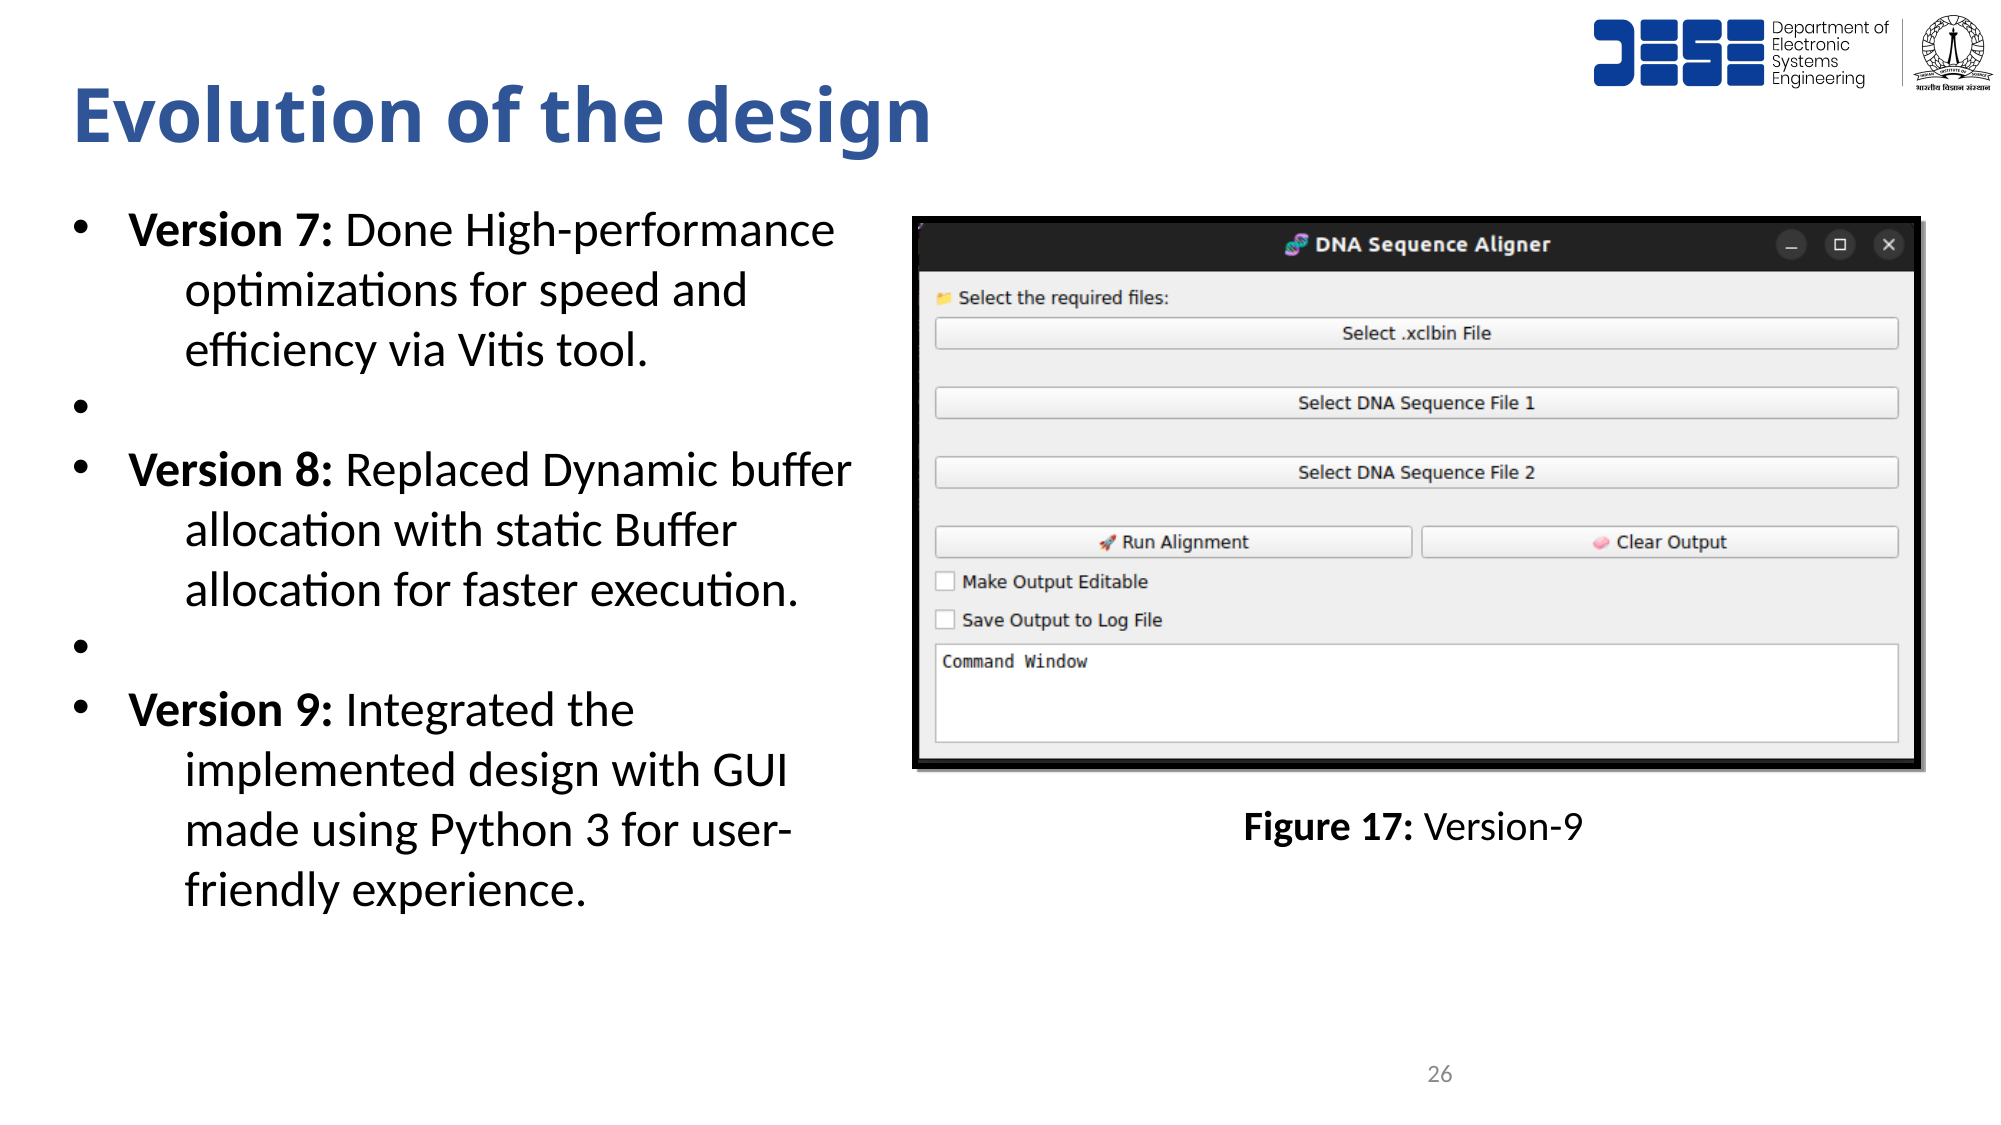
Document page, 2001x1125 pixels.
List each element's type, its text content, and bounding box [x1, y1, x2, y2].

text_box Figure 17: Version-9 [1228, 790, 1603, 857]
picture [918, 222, 1915, 763]
text_box Version 7: Done High-performance optimizations for speed and efficiency via Vitis tool. Version 8: Replaced Dynamic buffer allocation with static Buffer allocation for faster execution. Version 9: Integrated the implemented design with GUI made using Python 3 for user-friendly experience. [57, 189, 878, 932]
text_box [1412, 1042, 1863, 1103]
title Evolution of the design [56, 46, 1782, 191]
